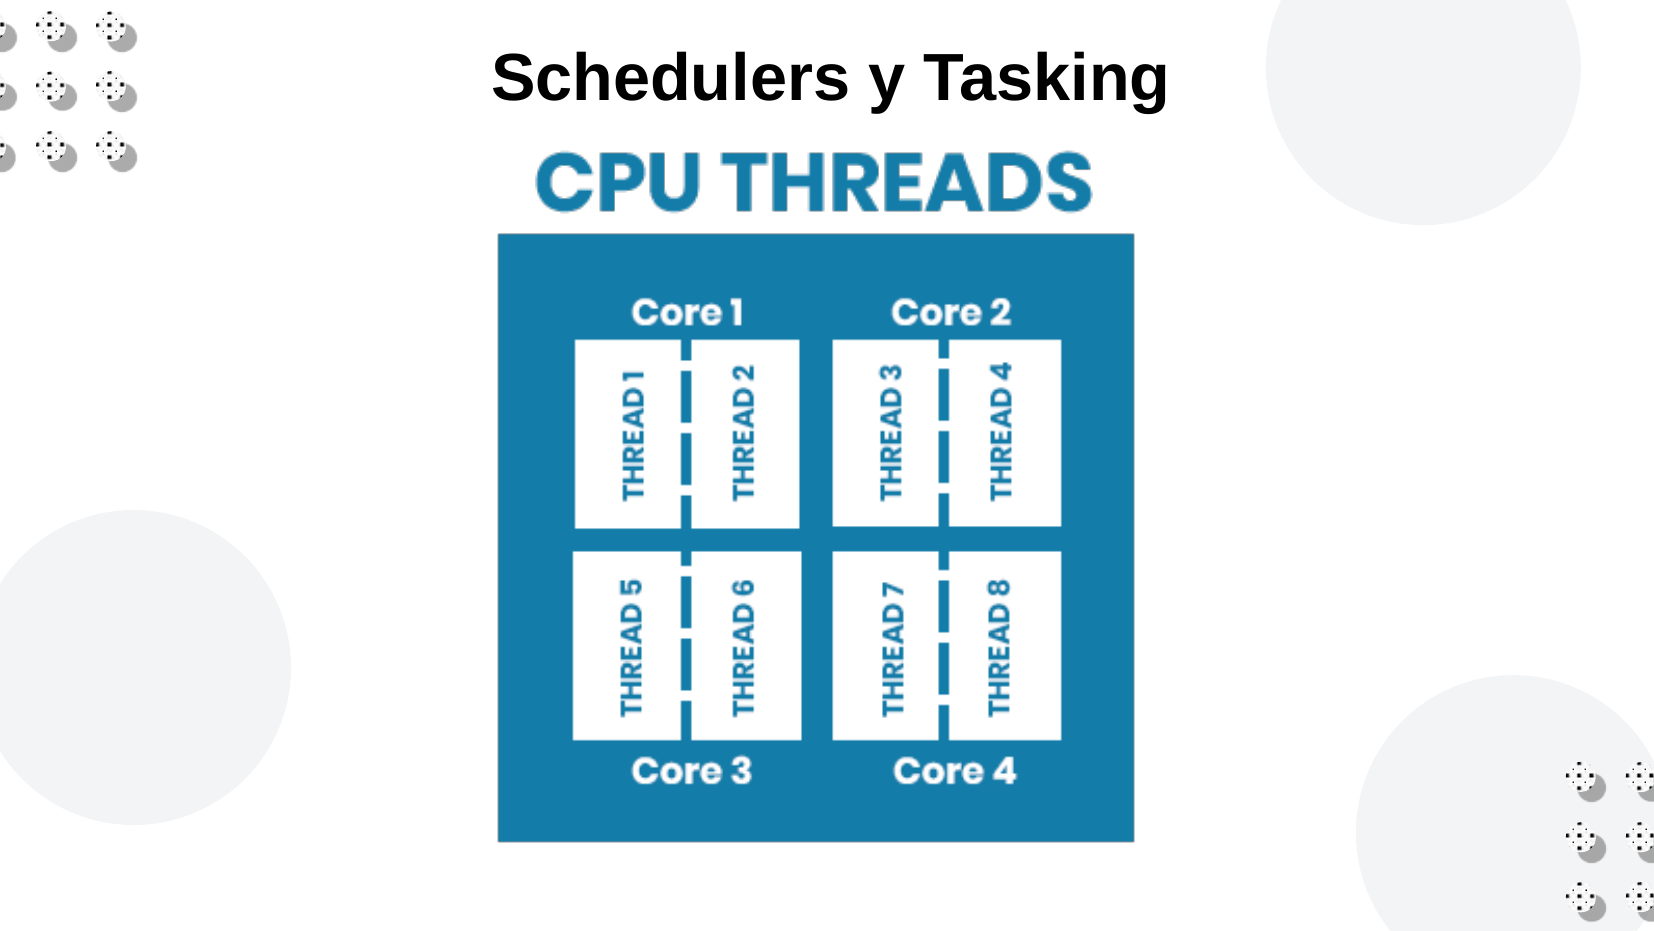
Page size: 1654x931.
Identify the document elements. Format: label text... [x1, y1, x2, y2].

picture [0, 134, 7, 159]
picture [1565, 882, 1596, 913]
picture [99, 156, 123, 162]
title Schedulers y Tasking [86, 0, 1576, 156]
picture [1625, 762, 1654, 793]
picture [1625, 882, 1654, 913]
picture [36, 71, 66, 102]
picture [1565, 822, 1596, 853]
picture [0, 14, 6, 39]
picture [35, 11, 67, 42]
picture [36, 131, 67, 162]
picture [1625, 822, 1654, 853]
picture [0, 74, 6, 99]
picture [1565, 761, 1596, 792]
picture [428, 112, 1201, 885]
